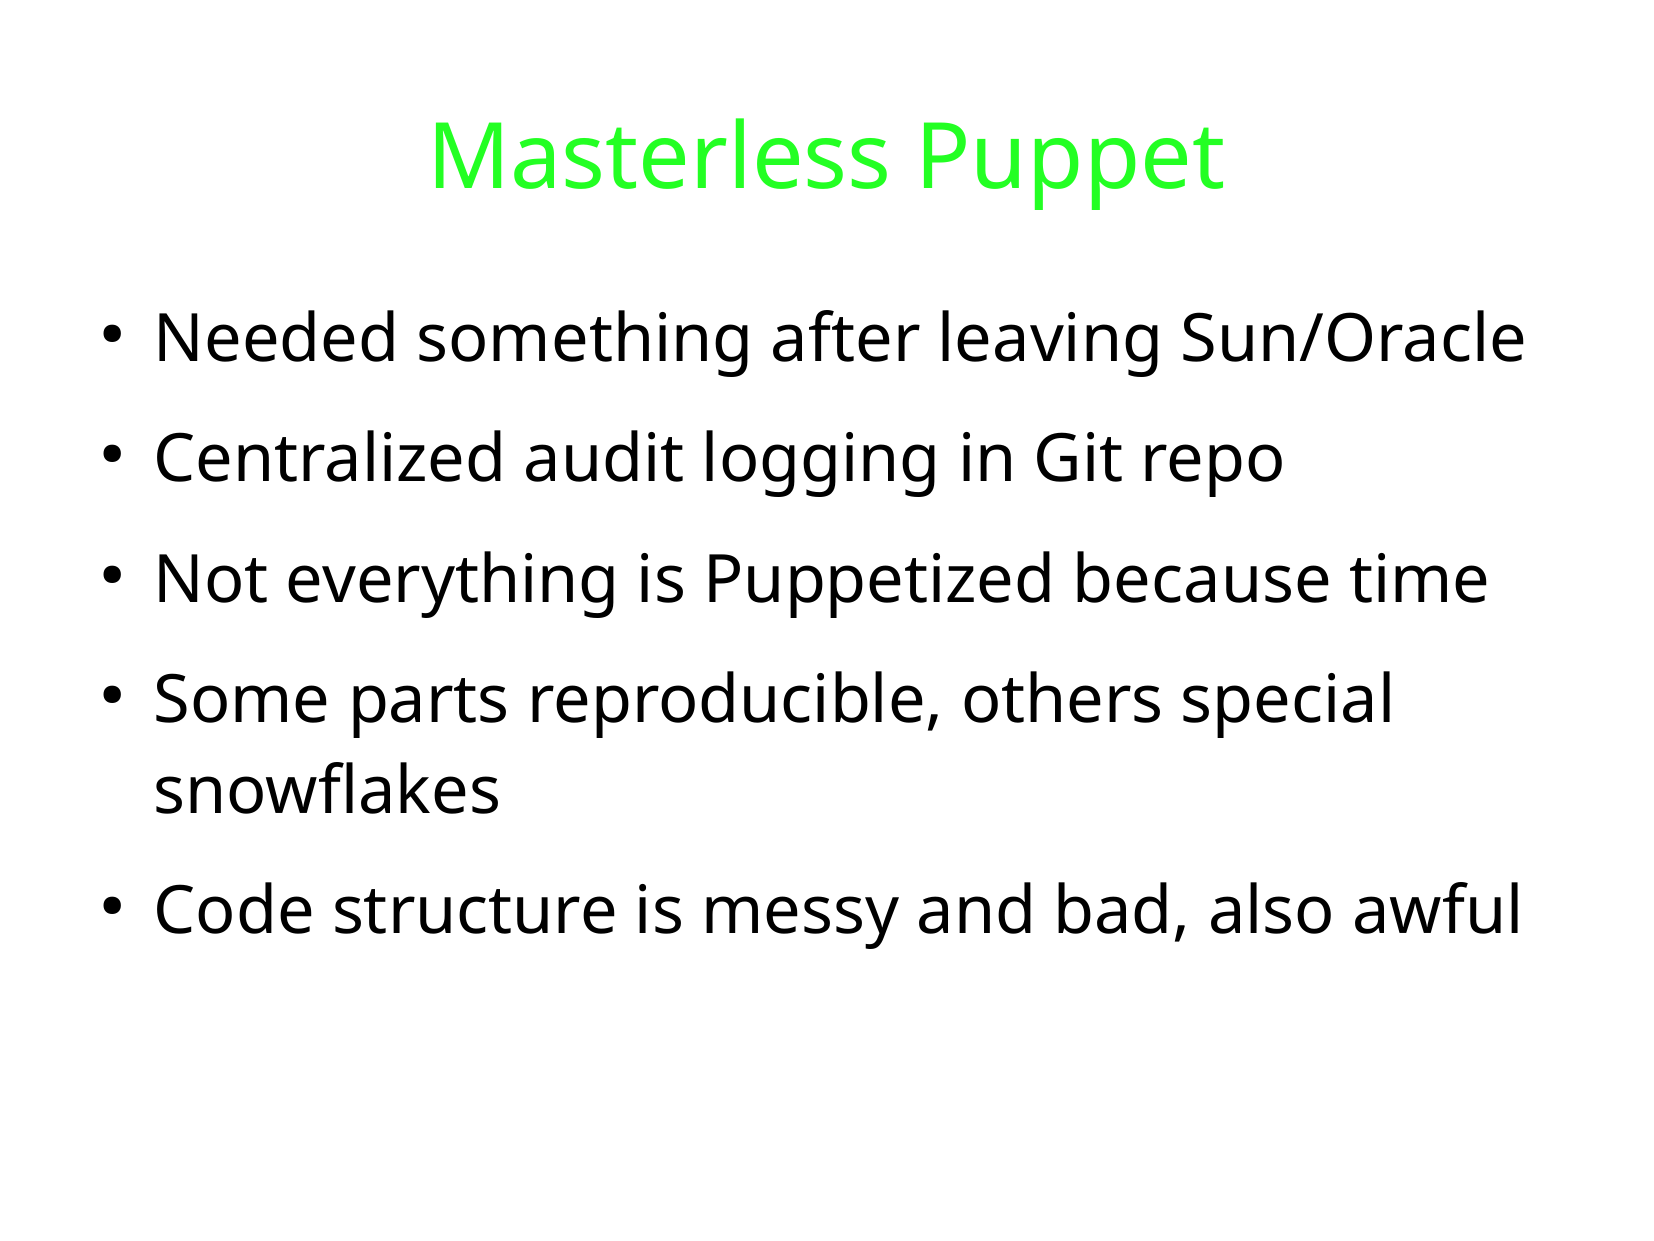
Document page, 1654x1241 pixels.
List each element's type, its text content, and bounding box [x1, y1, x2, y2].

list Needed something after leaving Sun/Oracle Centralized audit logging in Git repo Not everything is Puppetized because time Some parts reproducible, others special snowflakes Code structure is messy and bad, also awful [82, 290, 1571, 1010]
title Masterless Puppet [82, 49, 1571, 257]
